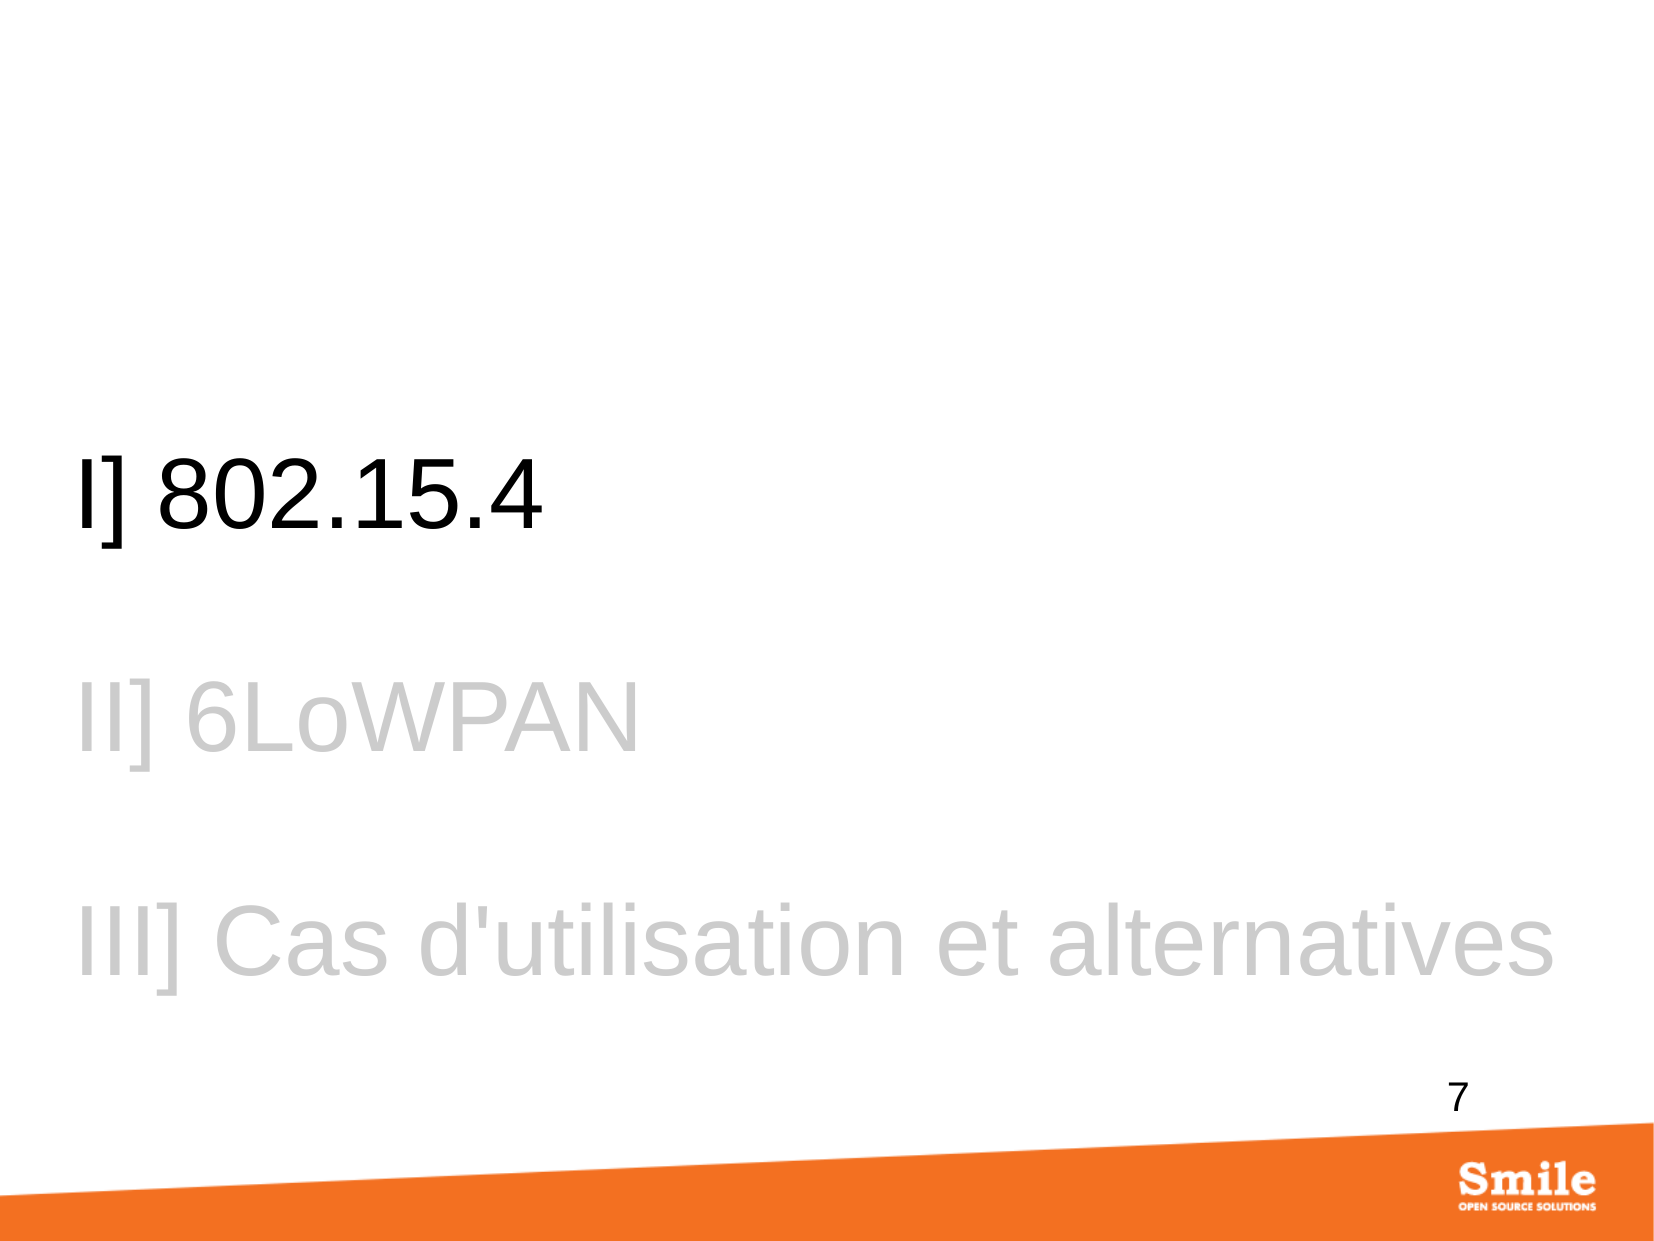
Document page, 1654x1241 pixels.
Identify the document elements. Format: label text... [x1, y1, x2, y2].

picture [0, 0, 1654, 1241]
text_box I] 802.15.4 II] 6LoWPAN III] Cas d'utilisation et alternatives [59, 318, 1619, 1048]
